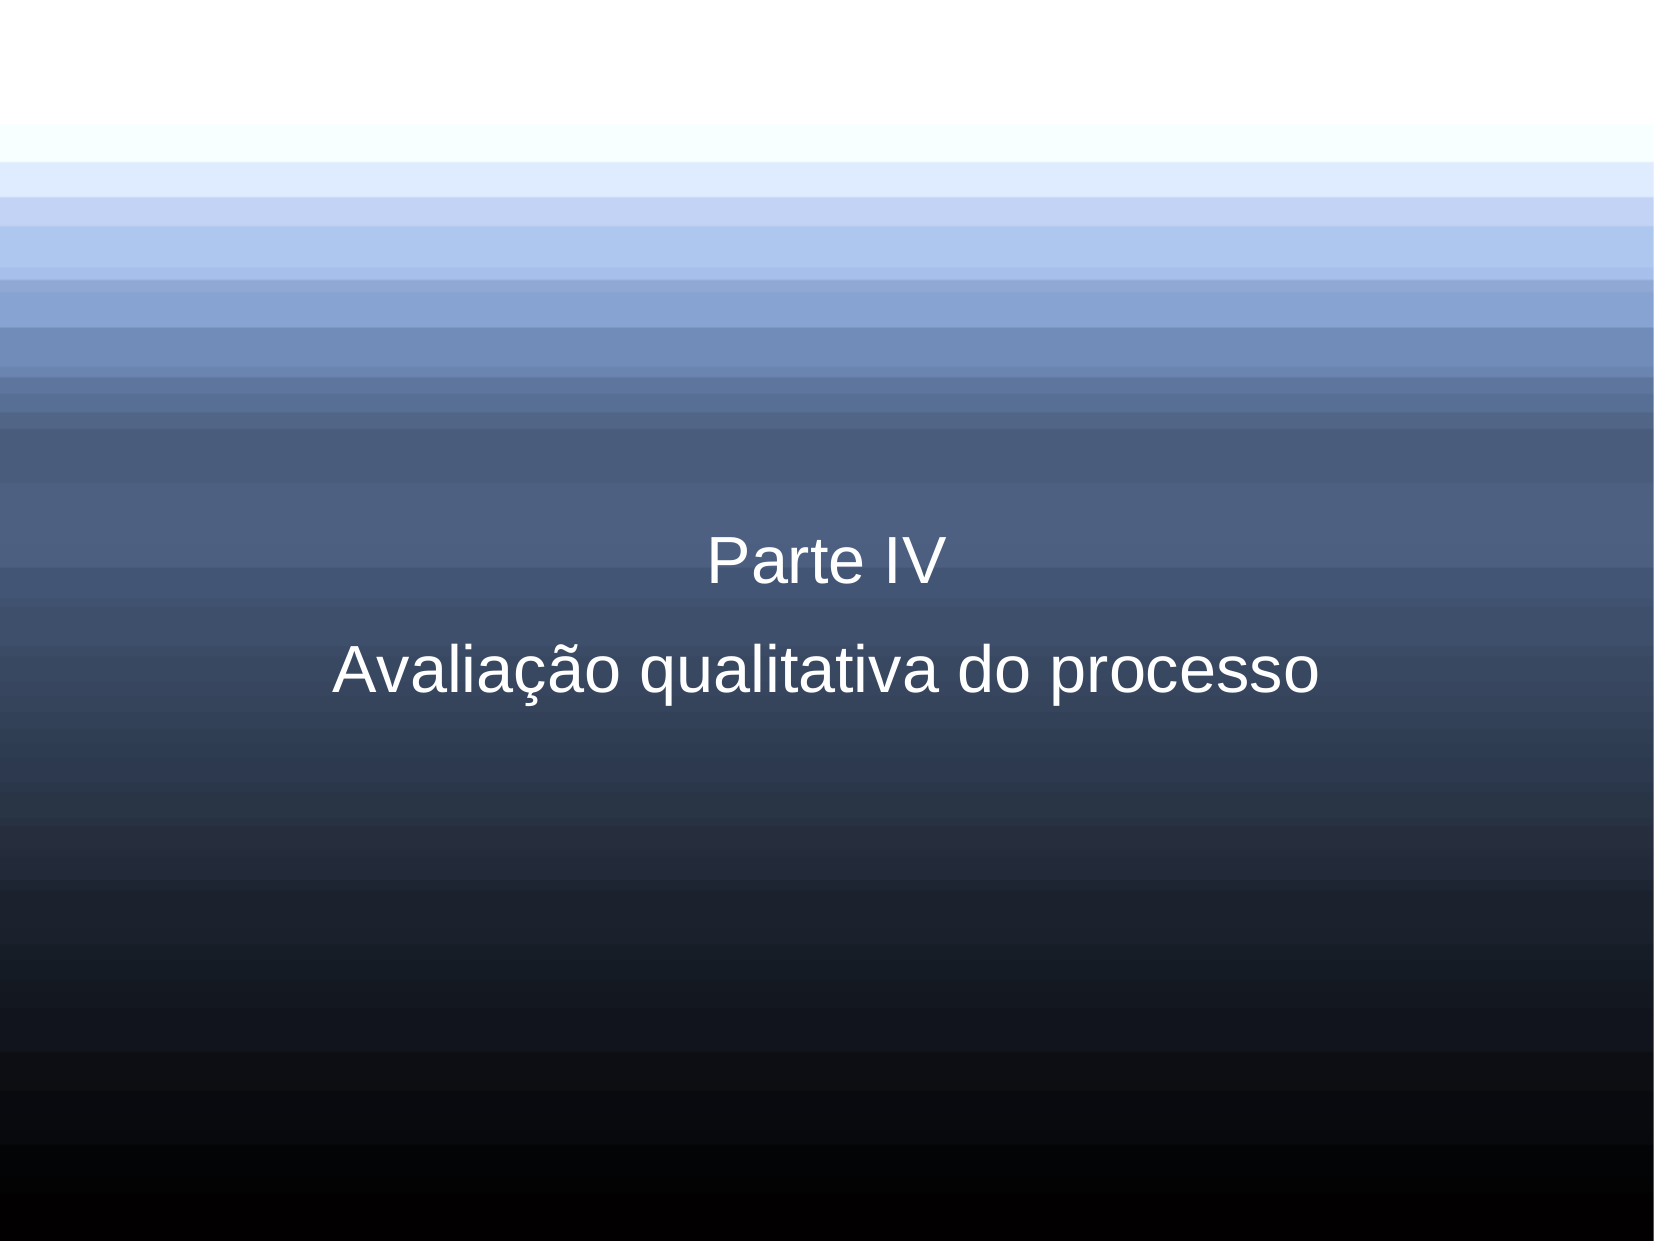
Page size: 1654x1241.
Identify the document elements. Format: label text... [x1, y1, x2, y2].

subtitle Parte IV Avaliação qualitativa do processo [82, 56, 1571, 1166]
